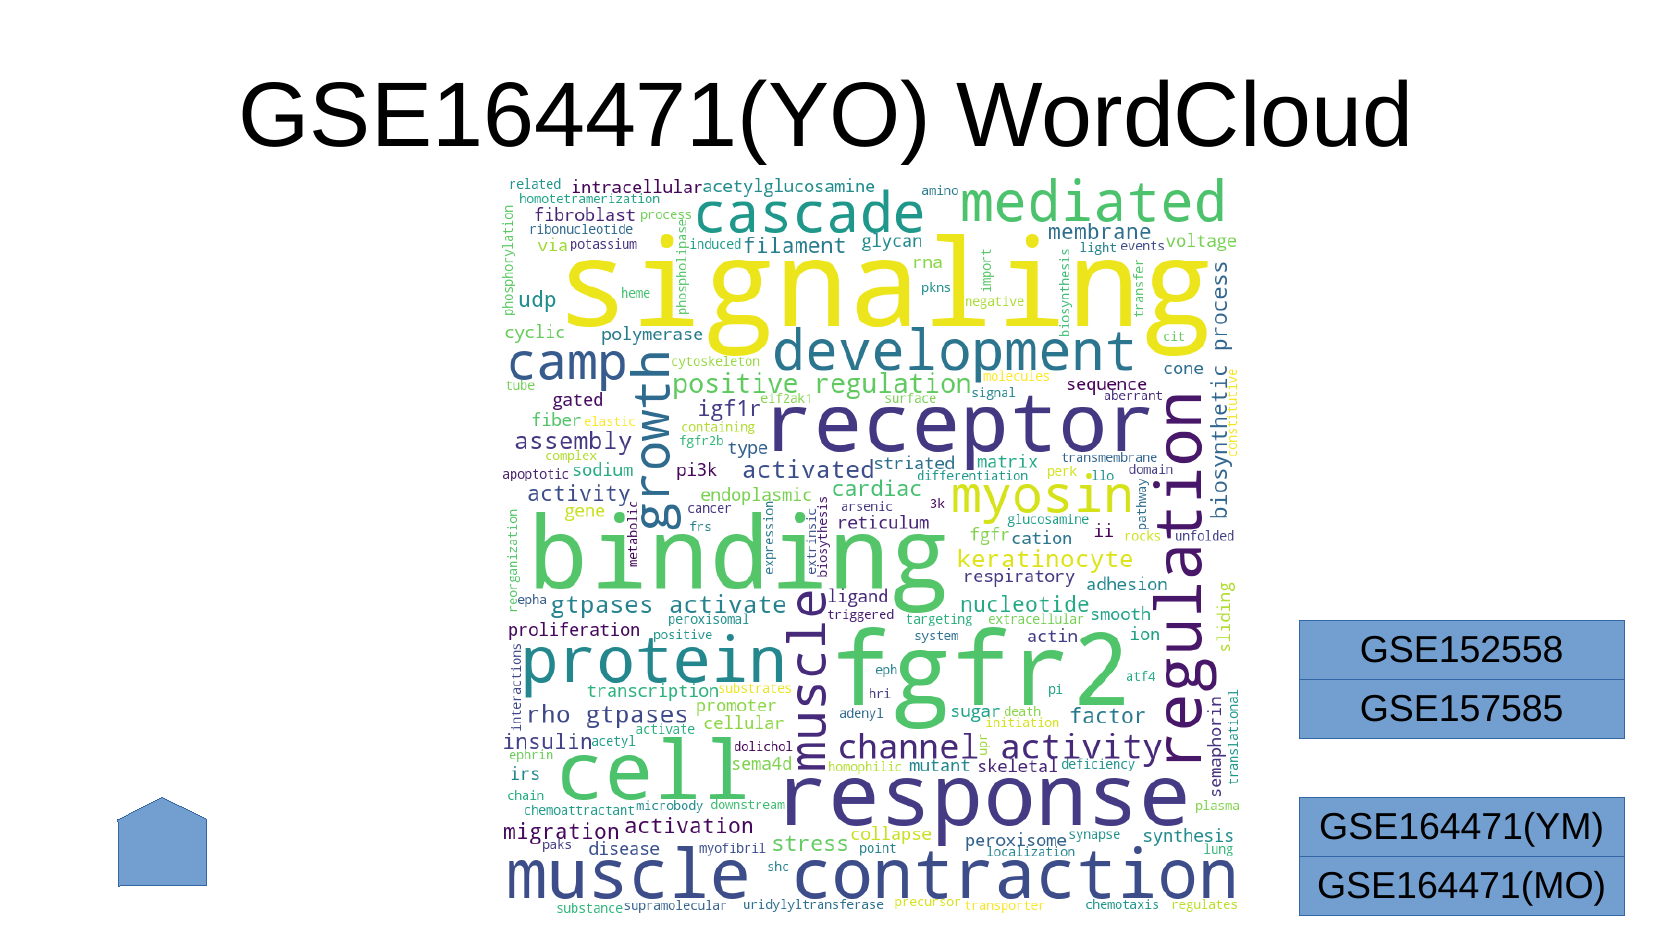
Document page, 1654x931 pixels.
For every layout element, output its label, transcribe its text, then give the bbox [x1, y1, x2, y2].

text_box GSE157585 [1299, 680, 1625, 739]
text_box GSE164471(MO) [1299, 856, 1625, 916]
text_box GSE164471(YM) [1299, 797, 1625, 856]
title GSE164471(YO) WordCloud [82, 37, 1571, 193]
picture [501, 193, 1241, 916]
text_box GSE152558 [1299, 620, 1625, 680]
text_box [117, 797, 207, 887]
